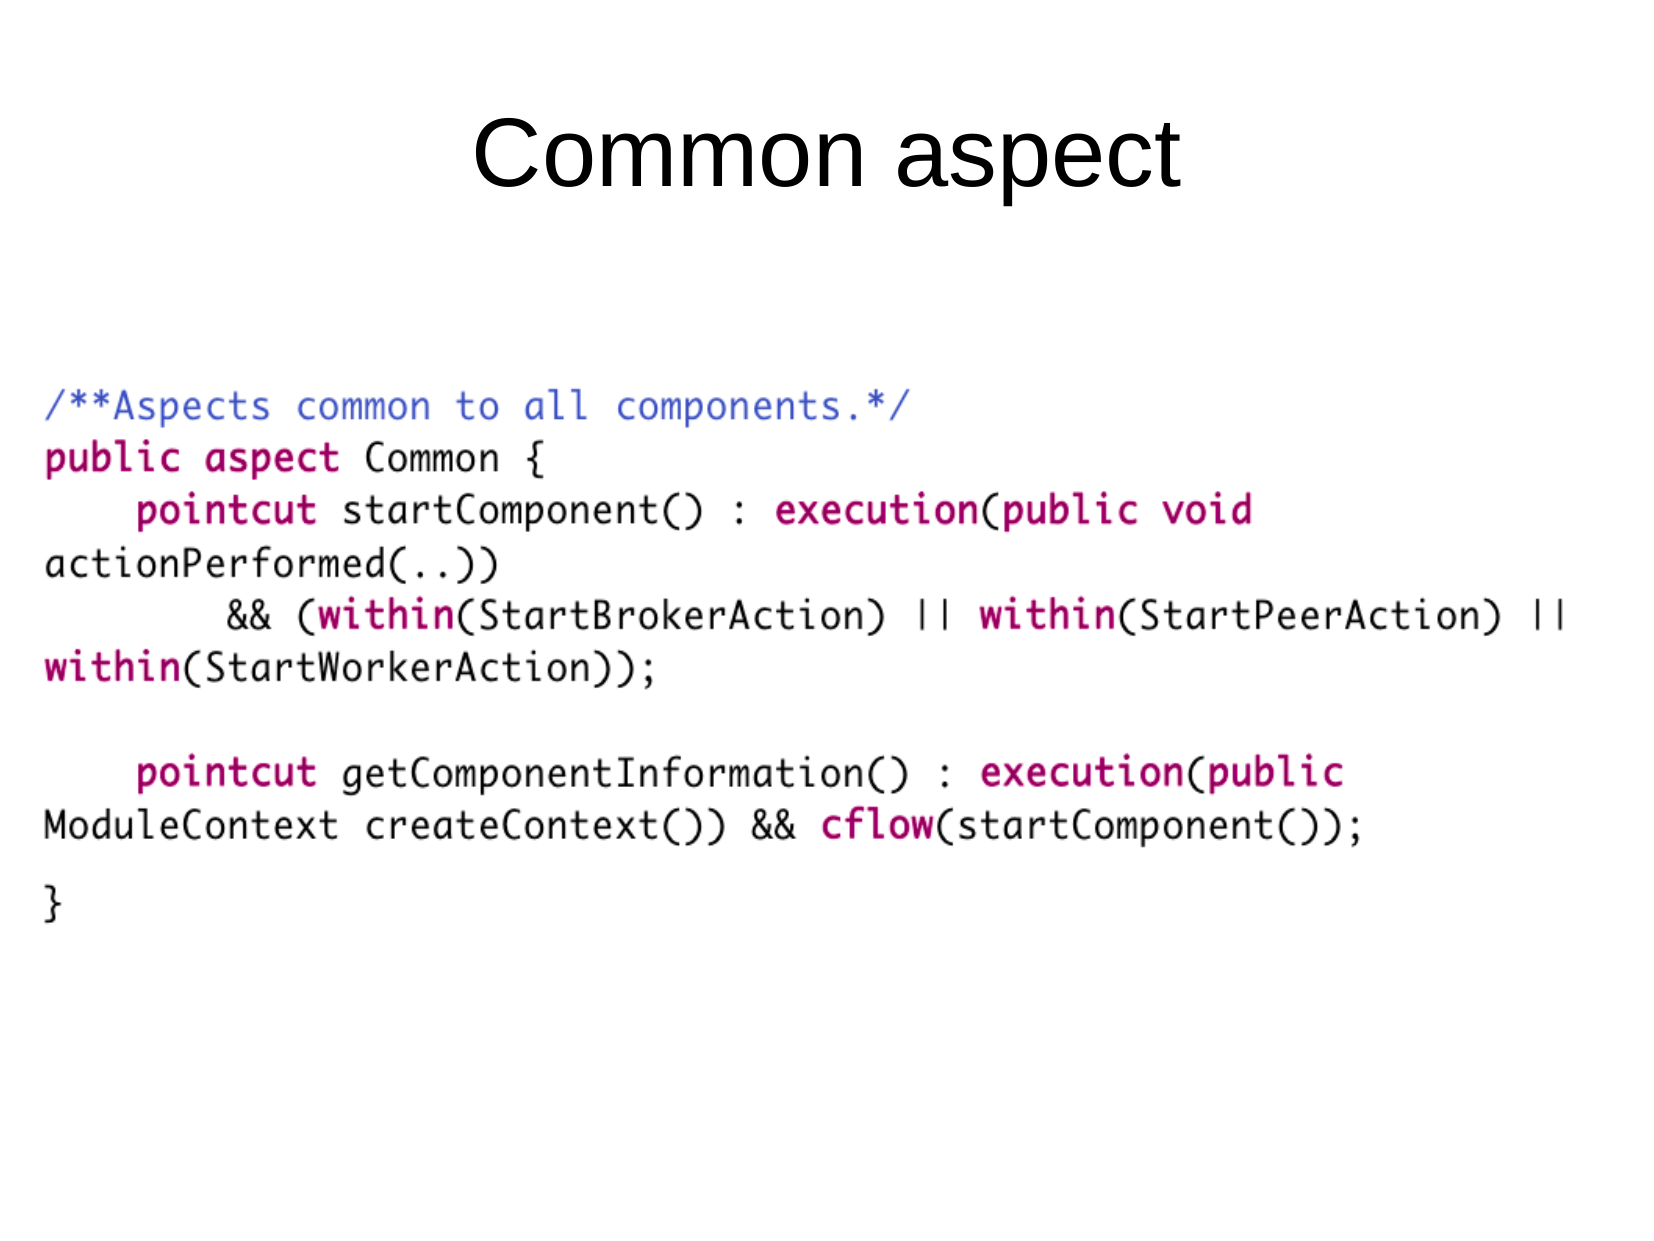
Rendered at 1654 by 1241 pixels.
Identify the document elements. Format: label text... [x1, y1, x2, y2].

picture [40, 381, 1613, 938]
title Common aspect [82, 49, 1571, 257]
